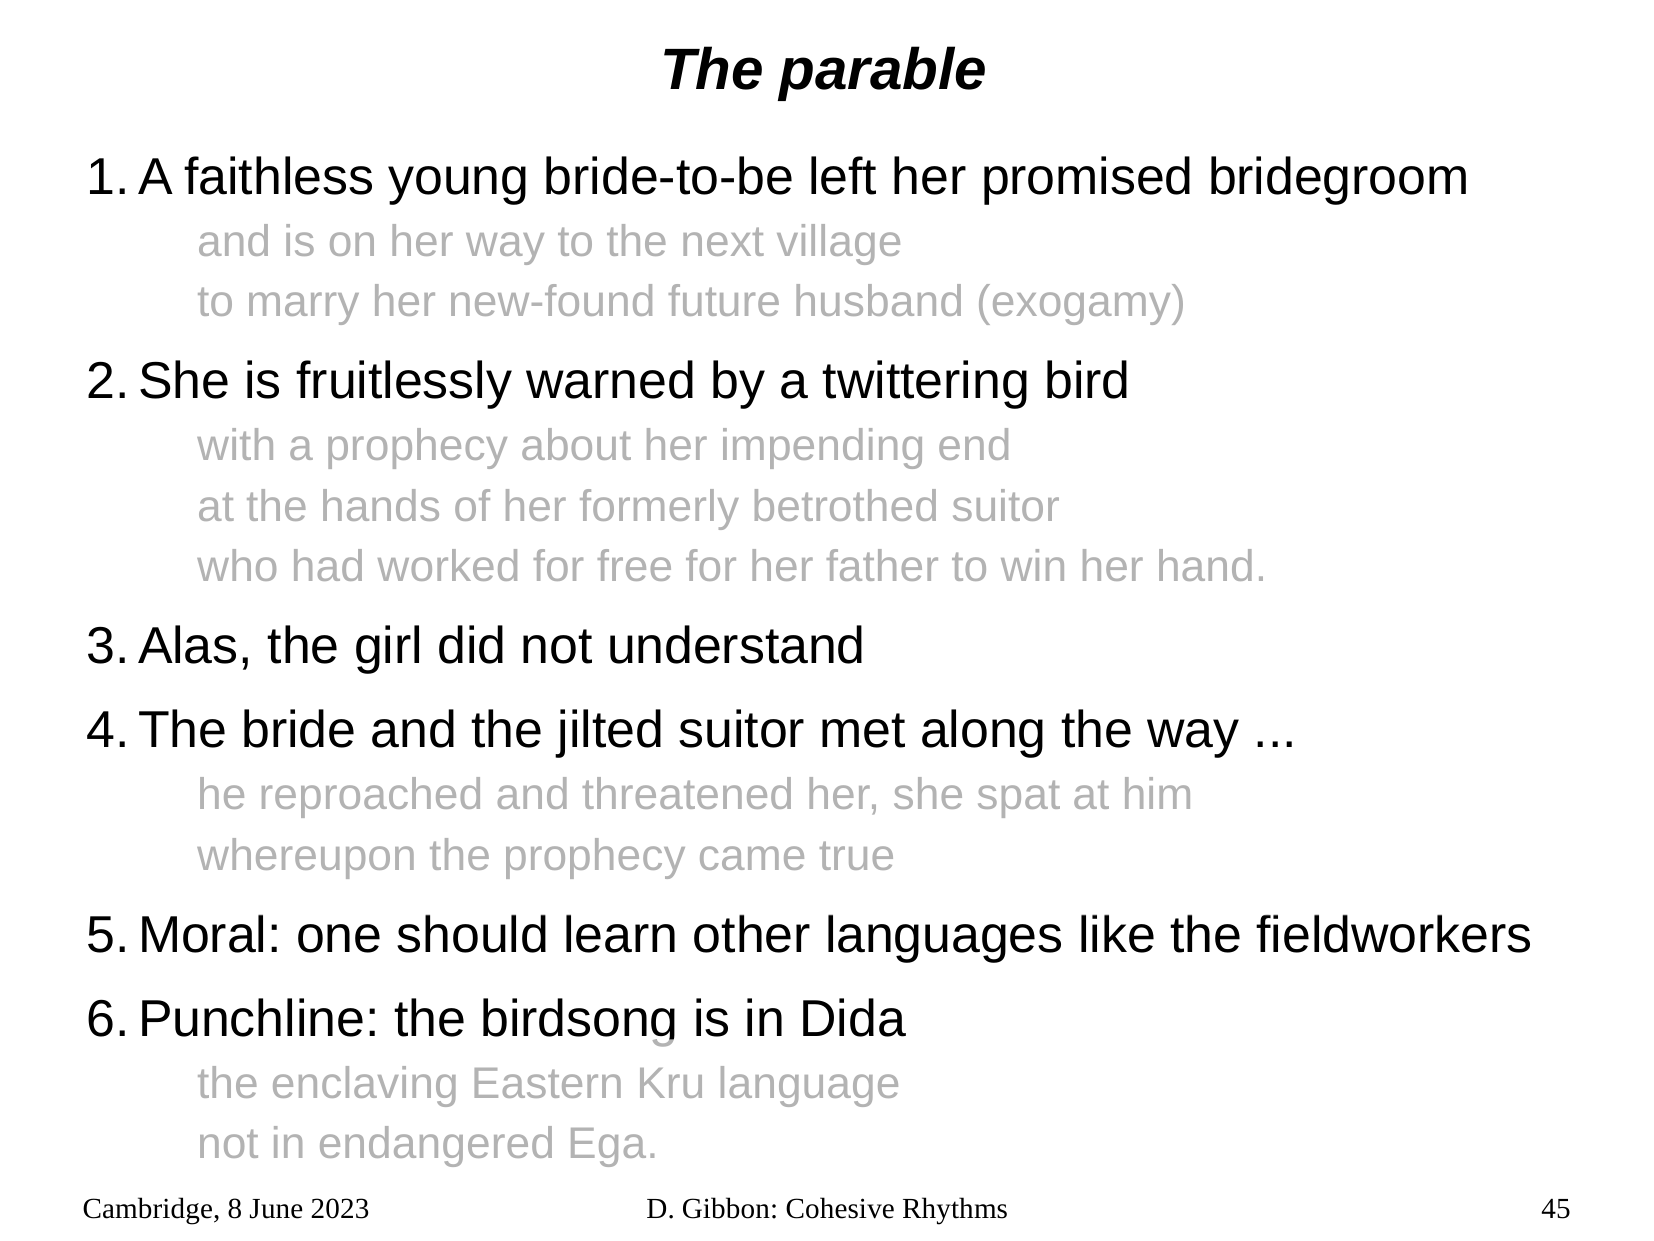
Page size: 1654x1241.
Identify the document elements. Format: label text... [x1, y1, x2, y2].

list A faithless young bride-to-be left her promised bridegroom and is on her way to the next village to marry her new-found future husband (exogamy) She is fruitlessly warned by a twittering bird with a prophecy about her impending end at the hands of her formerly betrothed suitor who had worked for free for her father to win her hand. Alas, the girl did not understand The bride and the jilted suitor met along the way ... he reproached and threatened her, she spat at him whereupon the prophecy came true Moral: one should learn other languages like the fieldworkers Punchline: the birdsong is in Dida the enclaving Eastern Kru language not in endangered Ega. [70, 355, 1625, 419]
text_box [0, 1039, 1654, 1188]
text_box [0, 767, 1654, 916]
list A faithless young bride-to-be left her promised bridegroom and is on her way to the next village to marry her new-found future husband (exogamy) She is fruitlessly warned by a twittering bird with a prophecy about her impending end at the hands of her formerly betrothed suitor who had worked for free for her father to win her hand. Alas, the girl did not understand The bride and the jilted suitor met along the way ... he reproached and threatened her, she spat at him whereupon the prophecy came true Moral: one should learn other languages like the fieldworkers Punchline: the birdsong is in Dida the enclaving Eastern Kru language not in endangered Ega. [70, 916, 1625, 1039]
list A faithless young bride-to-be left her promised bridegroom and is on her way to the next village to marry her new-found future husband (exogamy) She is fruitlessly warned by a twittering bird with a prophecy about her impending end at the hands of her formerly betrothed suitor who had worked for free for her father to win her hand. Alas, the girl did not understand The bride and the jilted suitor met along the way ... he reproached and threatened her, she spat at him whereupon the prophecy came true Moral: one should learn other languages like the fieldworkers Punchline: the birdsong is in Dida the enclaving Eastern Kru language not in endangered Ega. [70, 147, 1625, 206]
text_box [0, 419, 1654, 597]
list A faithless young bride-to-be left her promised bridegroom and is on her way to the next village to marry her new-found future husband (exogamy) She is fruitlessly warned by a twittering bird with a prophecy about her impending end at the hands of her formerly betrothed suitor who had worked for free for her father to win her hand. Alas, the girl did not understand The bride and the jilted suitor met along the way ... he reproached and threatened her, she spat at him whereupon the prophecy came true Moral: one should learn other languages like the fieldworkers Punchline: the birdsong is in Dida the enclaving Eastern Kru language not in endangered Ega. [70, 597, 1625, 767]
text_box [0, 206, 1654, 355]
title The parable [11, 19, 1636, 119]
